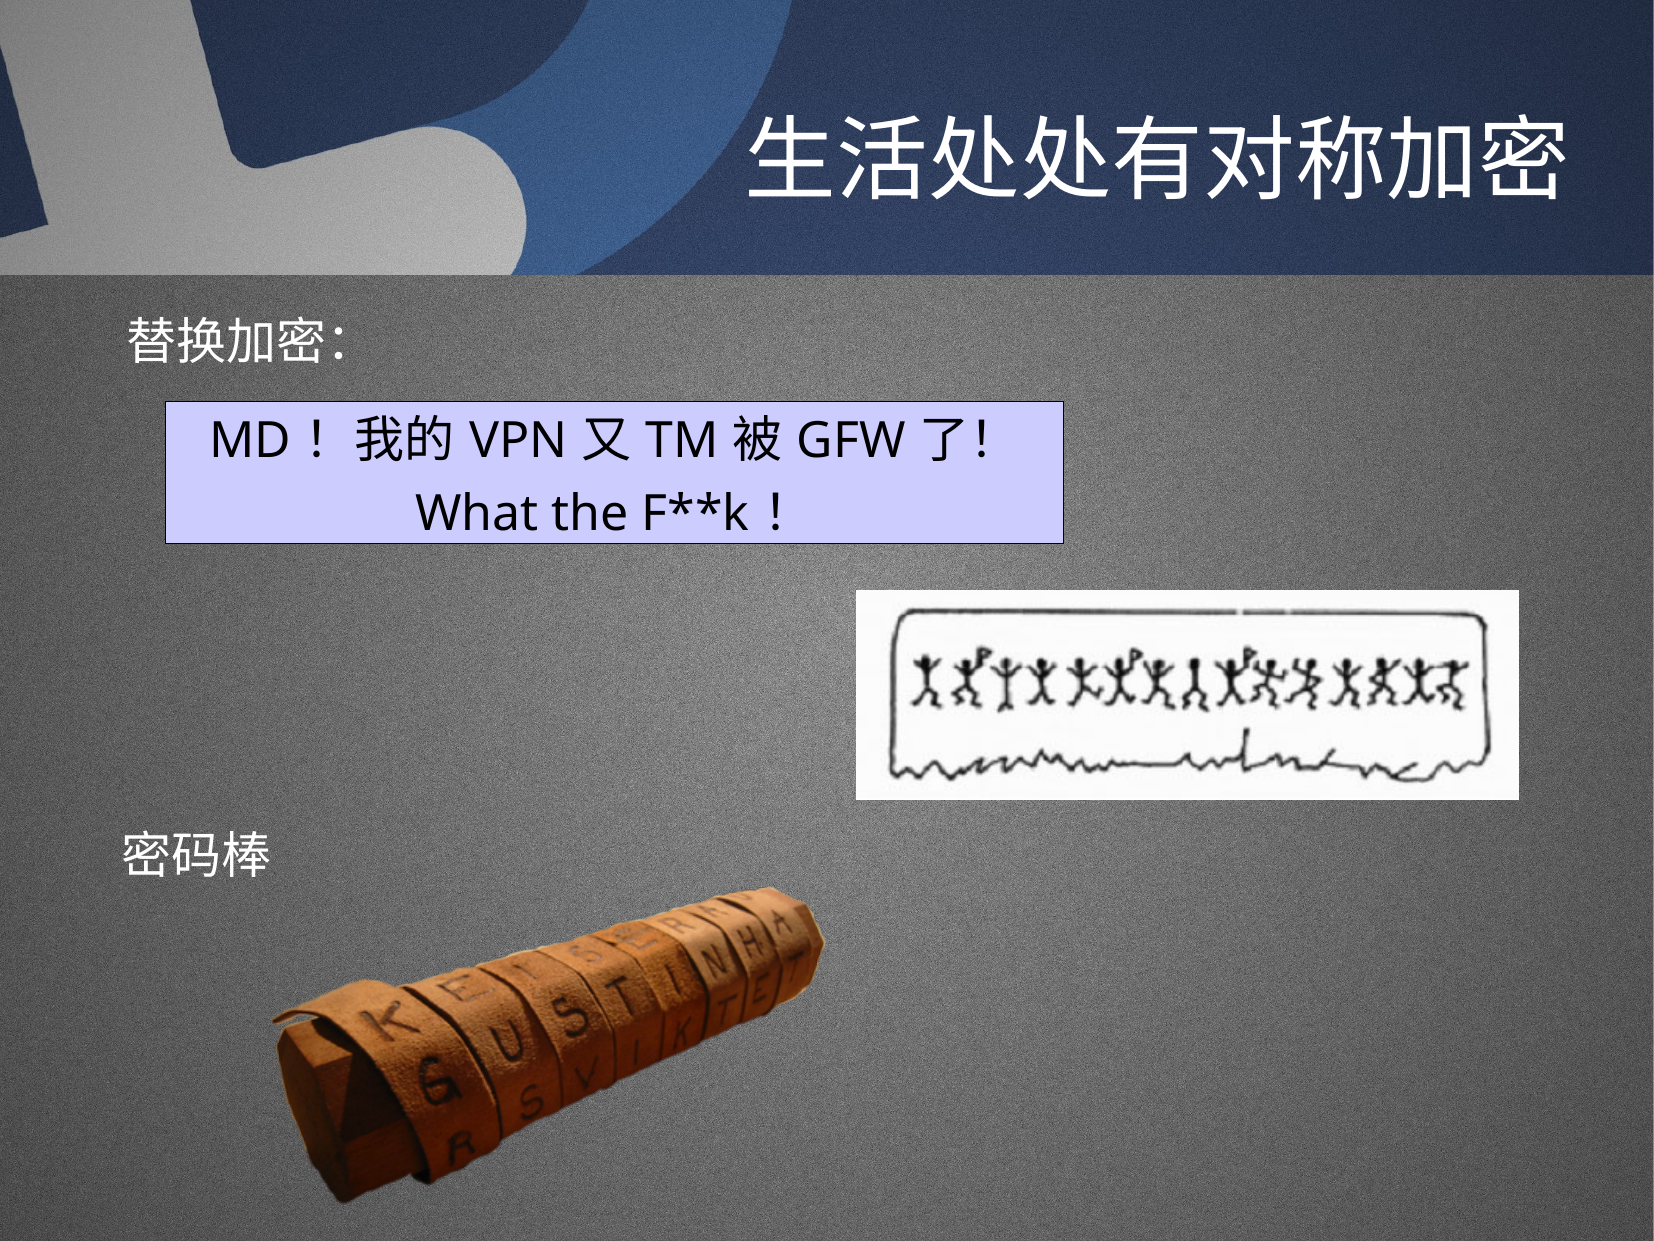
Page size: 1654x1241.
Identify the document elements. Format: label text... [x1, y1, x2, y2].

title 生活处处有对称加密 [82, 49, 1571, 257]
picture [0, 0, 1654, 1241]
text_box 替换加密： [111, 306, 734, 373]
text_box MD！我的VPN又TM被GFW了！ What the F**k！ [165, 401, 1064, 544]
text_box 密码棒 [106, 820, 729, 886]
